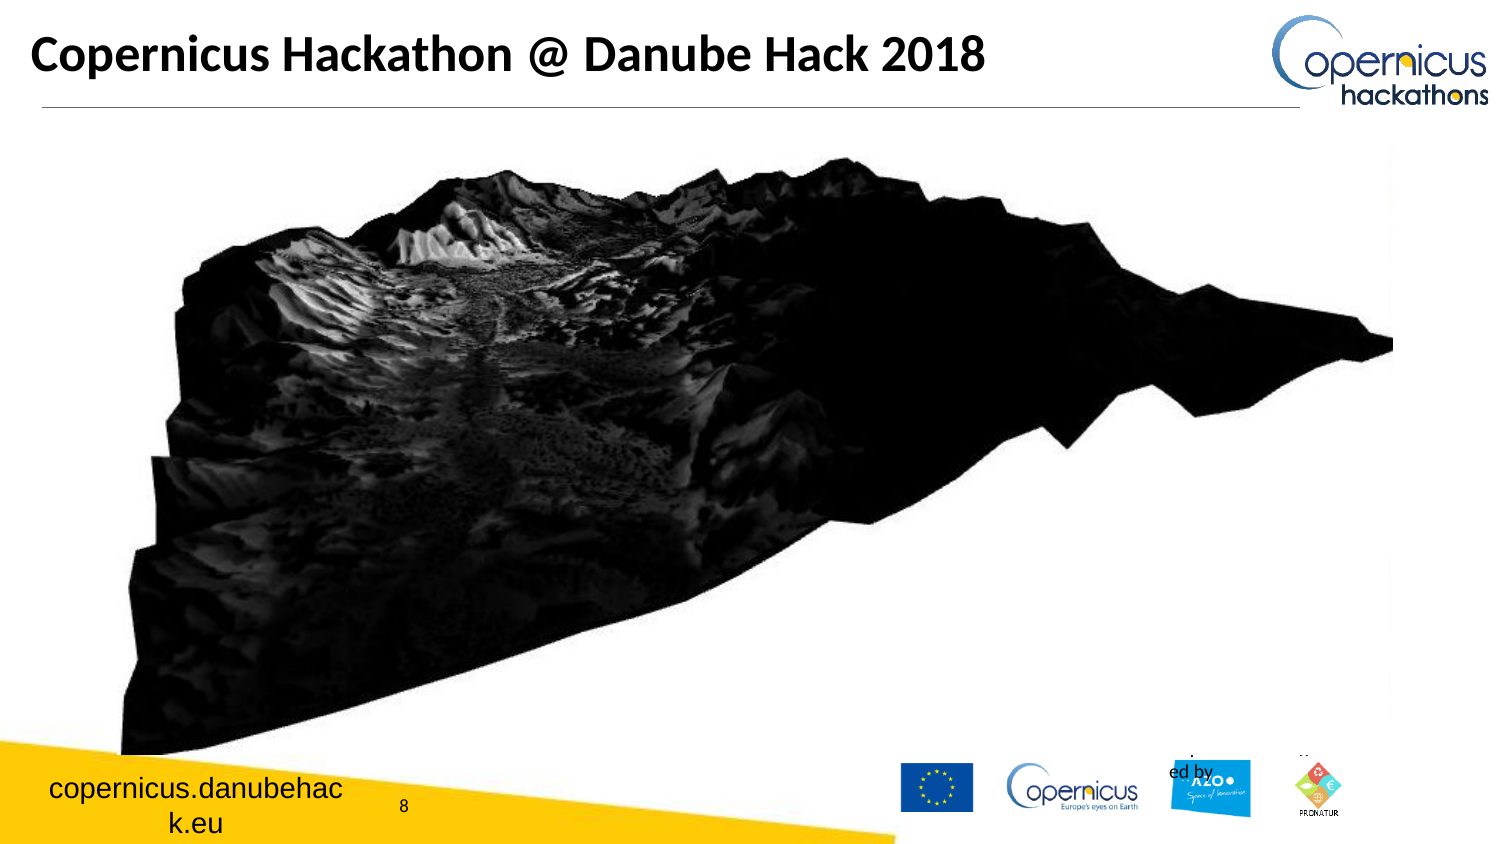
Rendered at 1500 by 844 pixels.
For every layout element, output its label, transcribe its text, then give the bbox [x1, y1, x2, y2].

title Copernicus Hackathon @ Danube Hack 2018 [15, 23, 1288, 86]
picture [0, 146, 1393, 844]
slide_number <number> [384, 782, 722, 827]
picture [1272, 15, 1489, 105]
footer copernicus.danubehack.eu [28, 782, 365, 827]
picture [1280, 756, 1356, 821]
